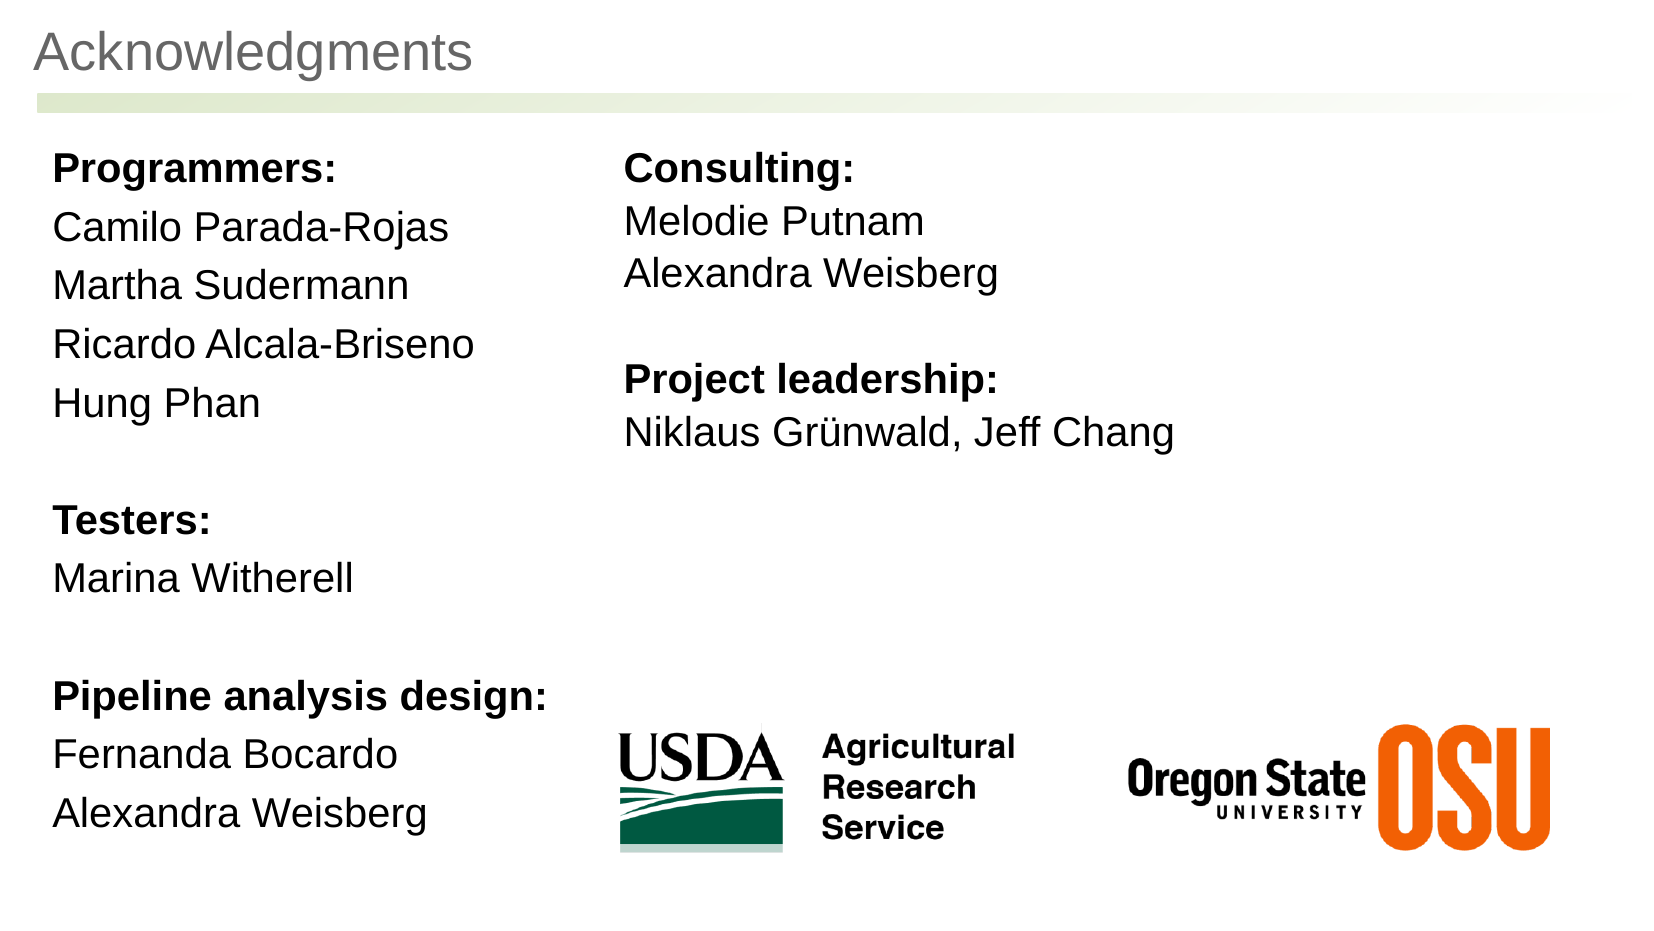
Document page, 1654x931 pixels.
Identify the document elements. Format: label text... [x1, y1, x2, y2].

picture [618, 712, 1550, 863]
text_box [37, 93, 1632, 113]
text_box Acknowledgments [18, 14, 1632, 151]
text_box Consulting: Melodie Putnam Alexandra Weisberg Project leadership: Niklaus Grünwald, Jeff Chang [608, 137, 1228, 895]
text_box Programmers: Camilo Parada-Rojas Martha Sudermann Ricardo Alcala-Briseno Hung Phan Testers: Marina Witherell Pipeline analysis design: Fernanda Bocardo Alexandra Weisberg [37, 137, 608, 844]
